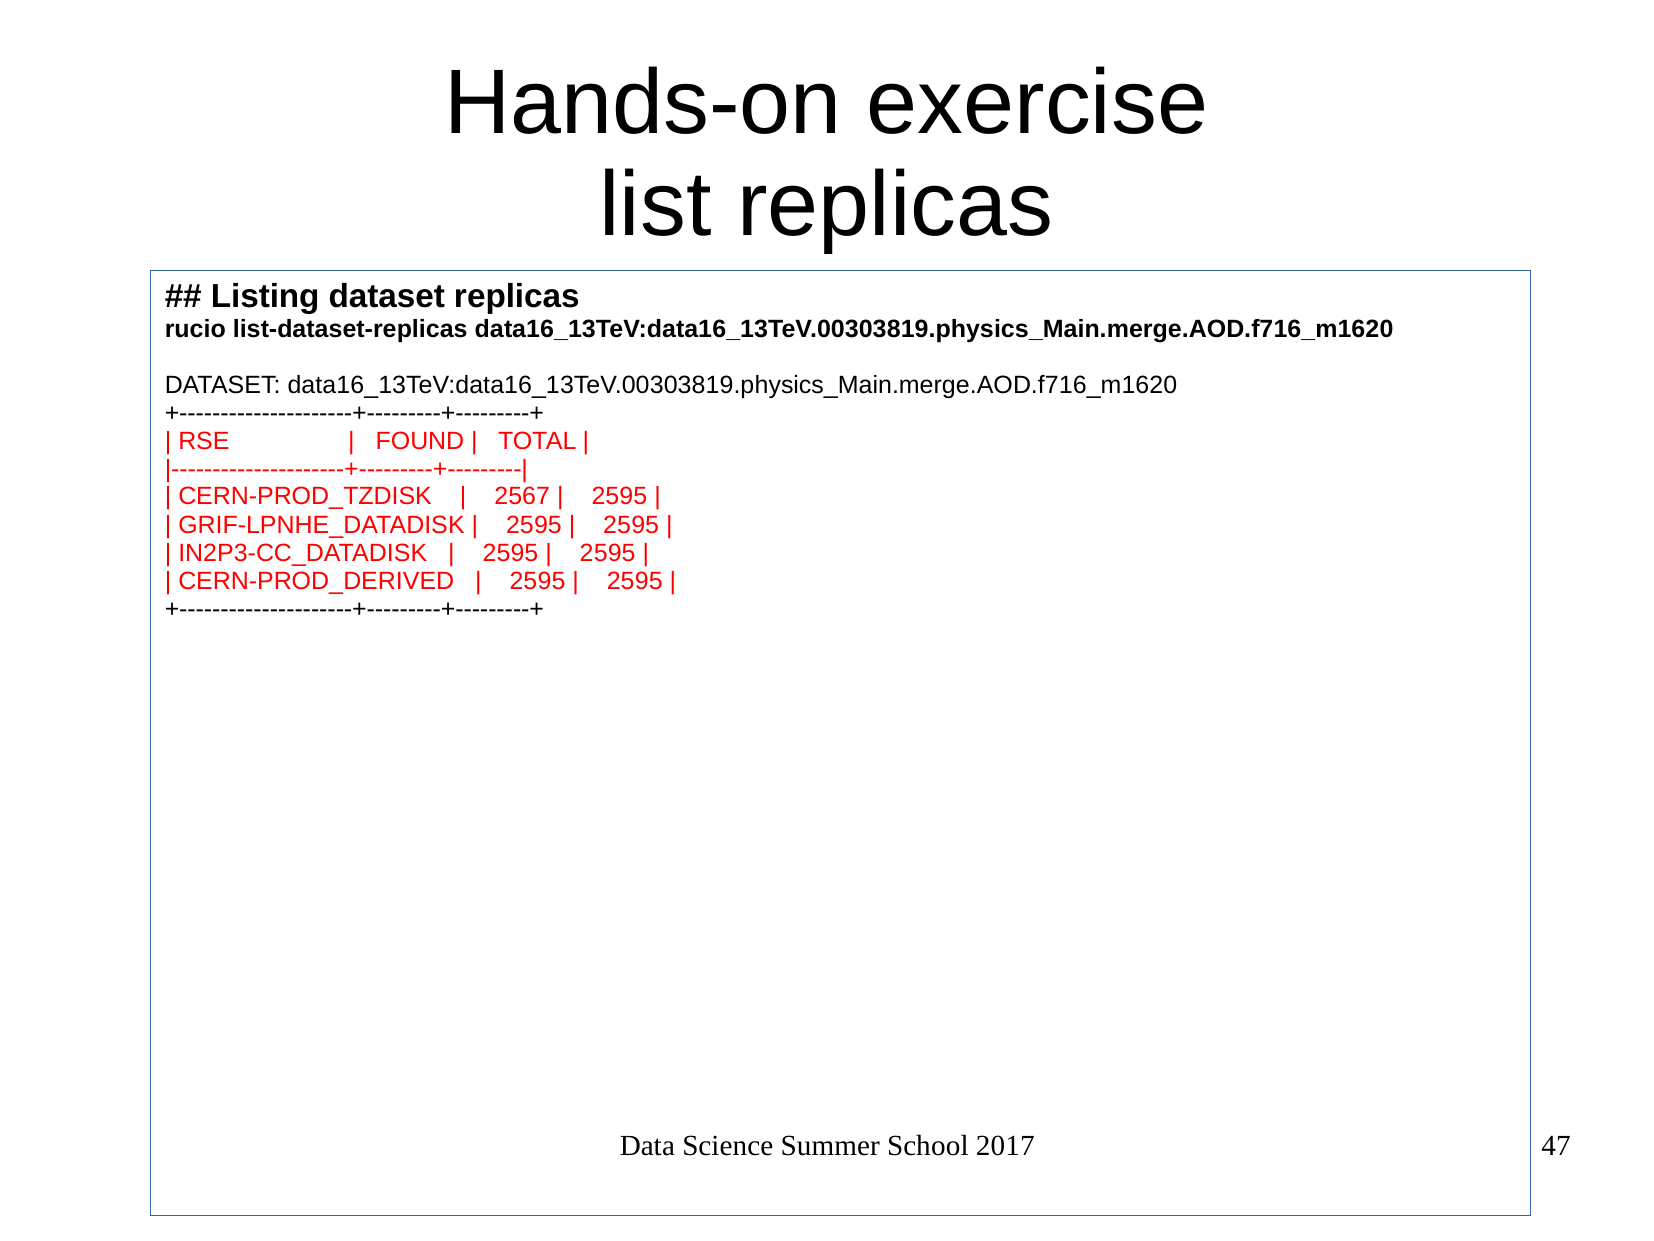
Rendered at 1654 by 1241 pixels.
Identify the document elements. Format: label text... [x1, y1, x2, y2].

title Hands-on exercise list replicas [82, 49, 1571, 257]
text_box ## Listing dataset replicas rucio list-dataset-replicas data16_13TeV:data16_13TeV.00303819.physics_Main.merge.AOD.f716_m1620 DATASET: data16_13TeV:data16_13TeV.00303819.physics_Main.merge.AOD.f716_m1620 +---------------------+---------+---------+ | RSE | FOUND | TOTAL | |---------------------+---------+---------| | CERN-PROD_TZDISK | 2567 | 2595 | | GRIF-LPNHE_DATADISK | 2595 | 2595 | | IN2P3-CC_DATADISK | 2595 | 2595 | | CERN-PROD_DERIVED | 2595 | 2595 | +---------------------+---------+---------+ [150, 270, 1531, 1216]
